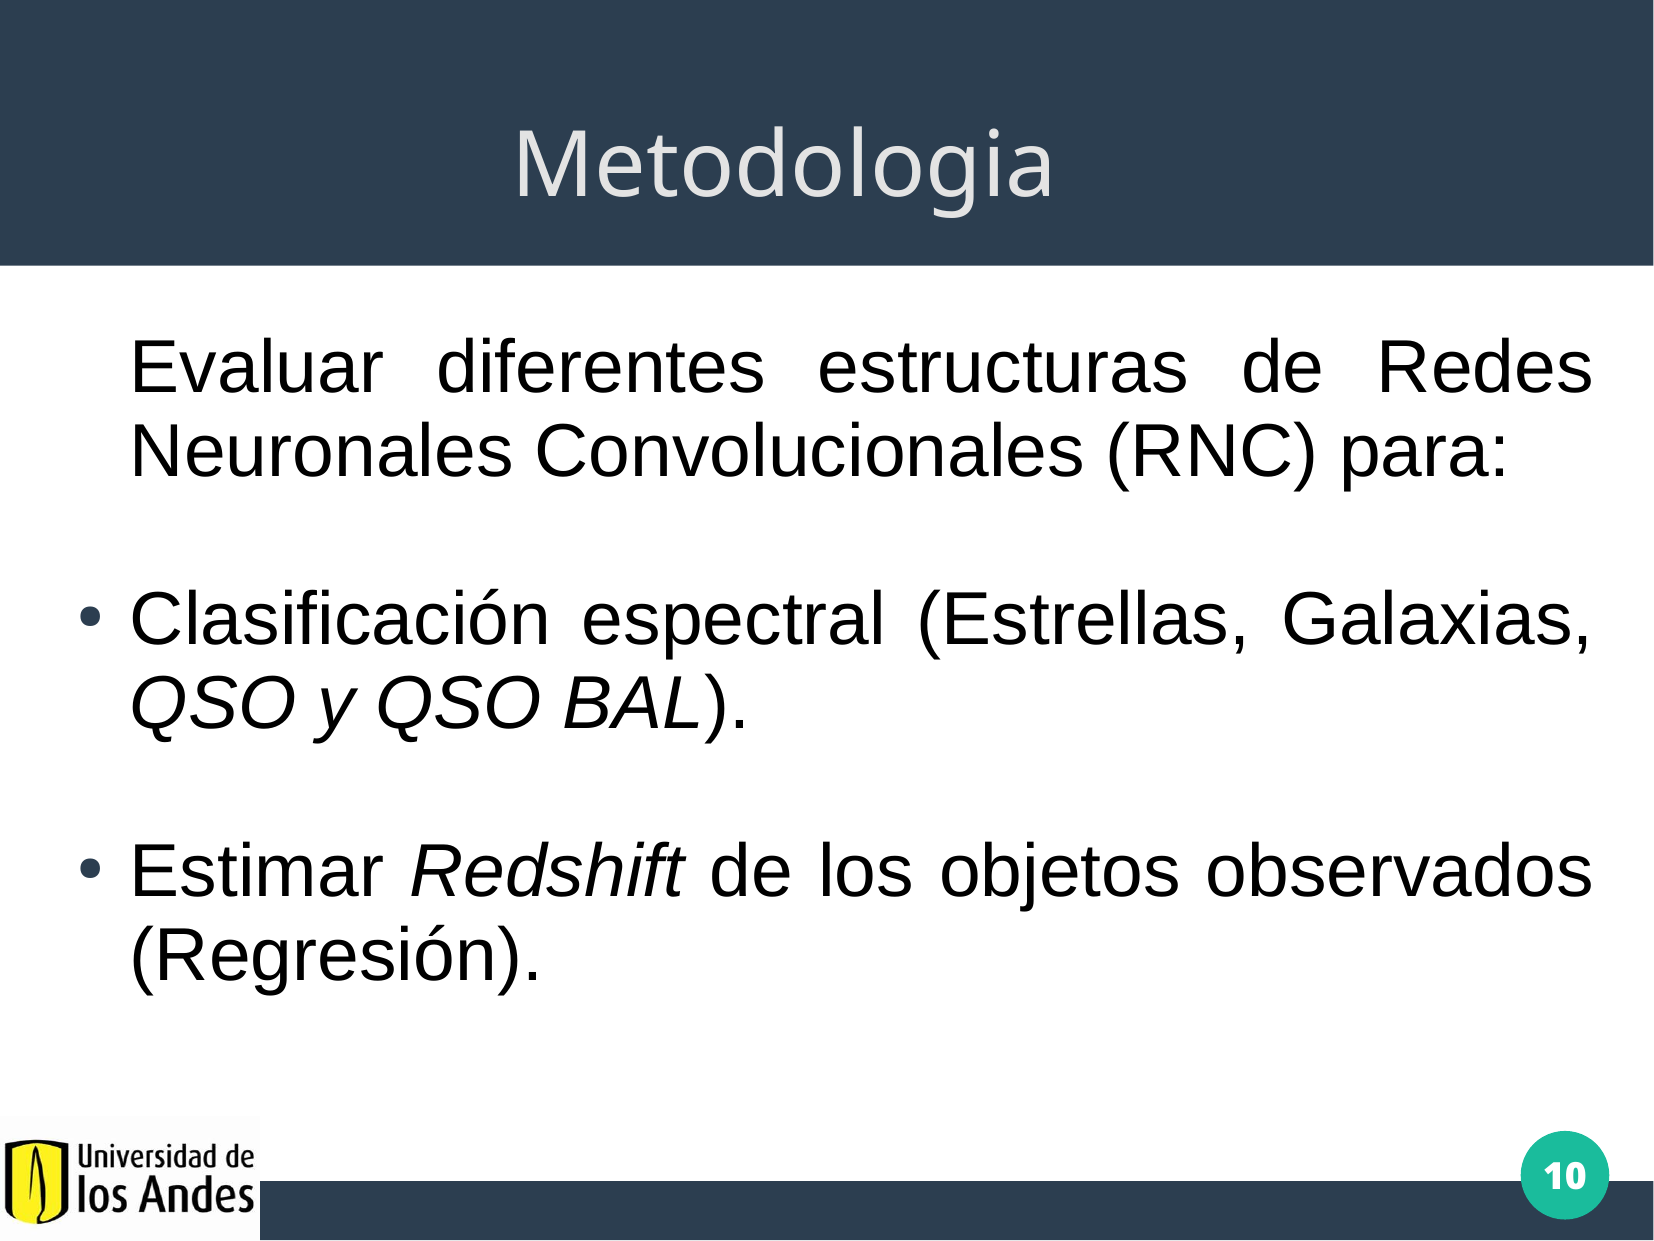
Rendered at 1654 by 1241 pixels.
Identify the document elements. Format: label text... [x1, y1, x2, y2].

list Evaluar diferentes estructuras de Redes Neuronales Convolucionales (RNC) para: Clasificación espectral (Estrellas, Galaxias, QSO y QSO BAL). Estimar Redshift de los objetos observados (Regresión). [59, 324, 1595, 1152]
title Metodologia [70, 82, 1607, 241]
picture [0, 1116, 260, 1241]
